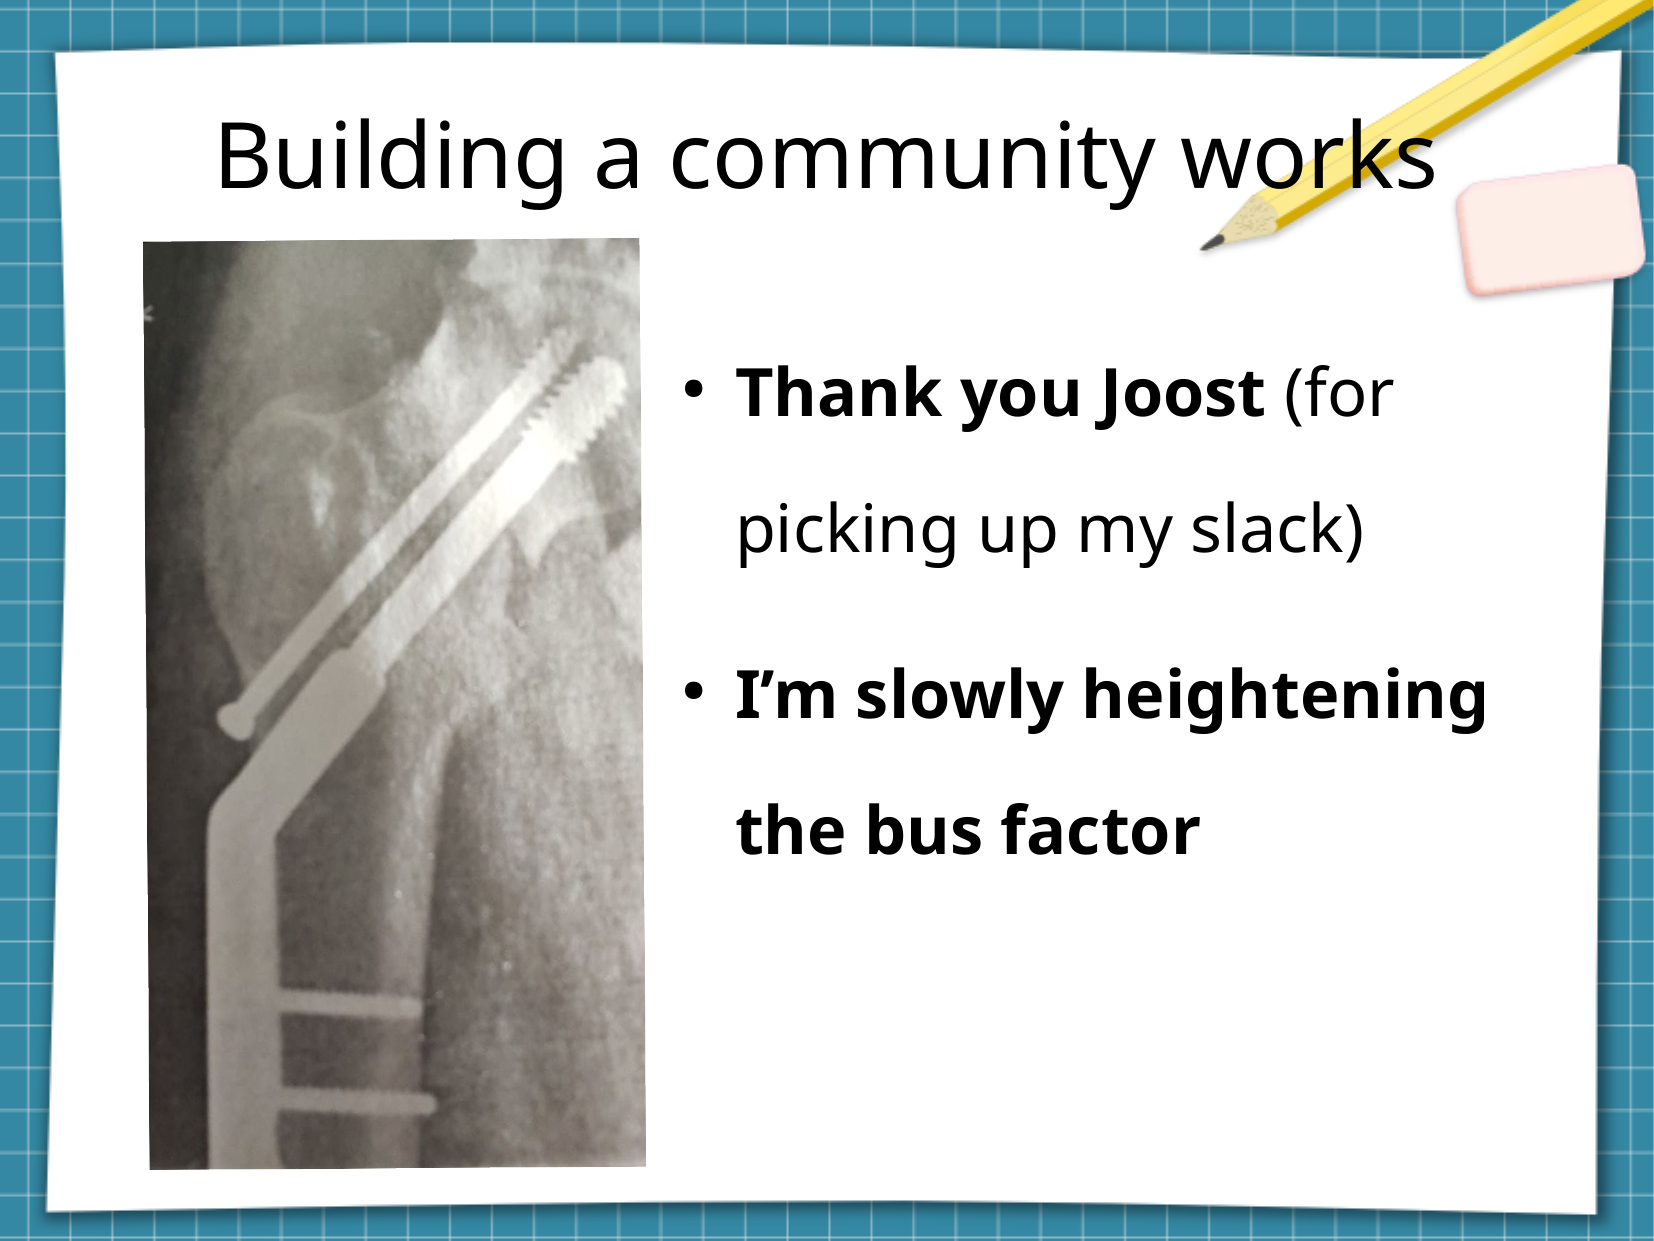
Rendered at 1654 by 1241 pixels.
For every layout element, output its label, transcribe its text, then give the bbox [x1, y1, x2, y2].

list Thank you Joost (for picking up my slack) I’m slowly heightening the bus factor [664, 300, 1516, 1020]
picture [0, 0, 1654, 1241]
title Building a community works [82, 49, 1571, 257]
